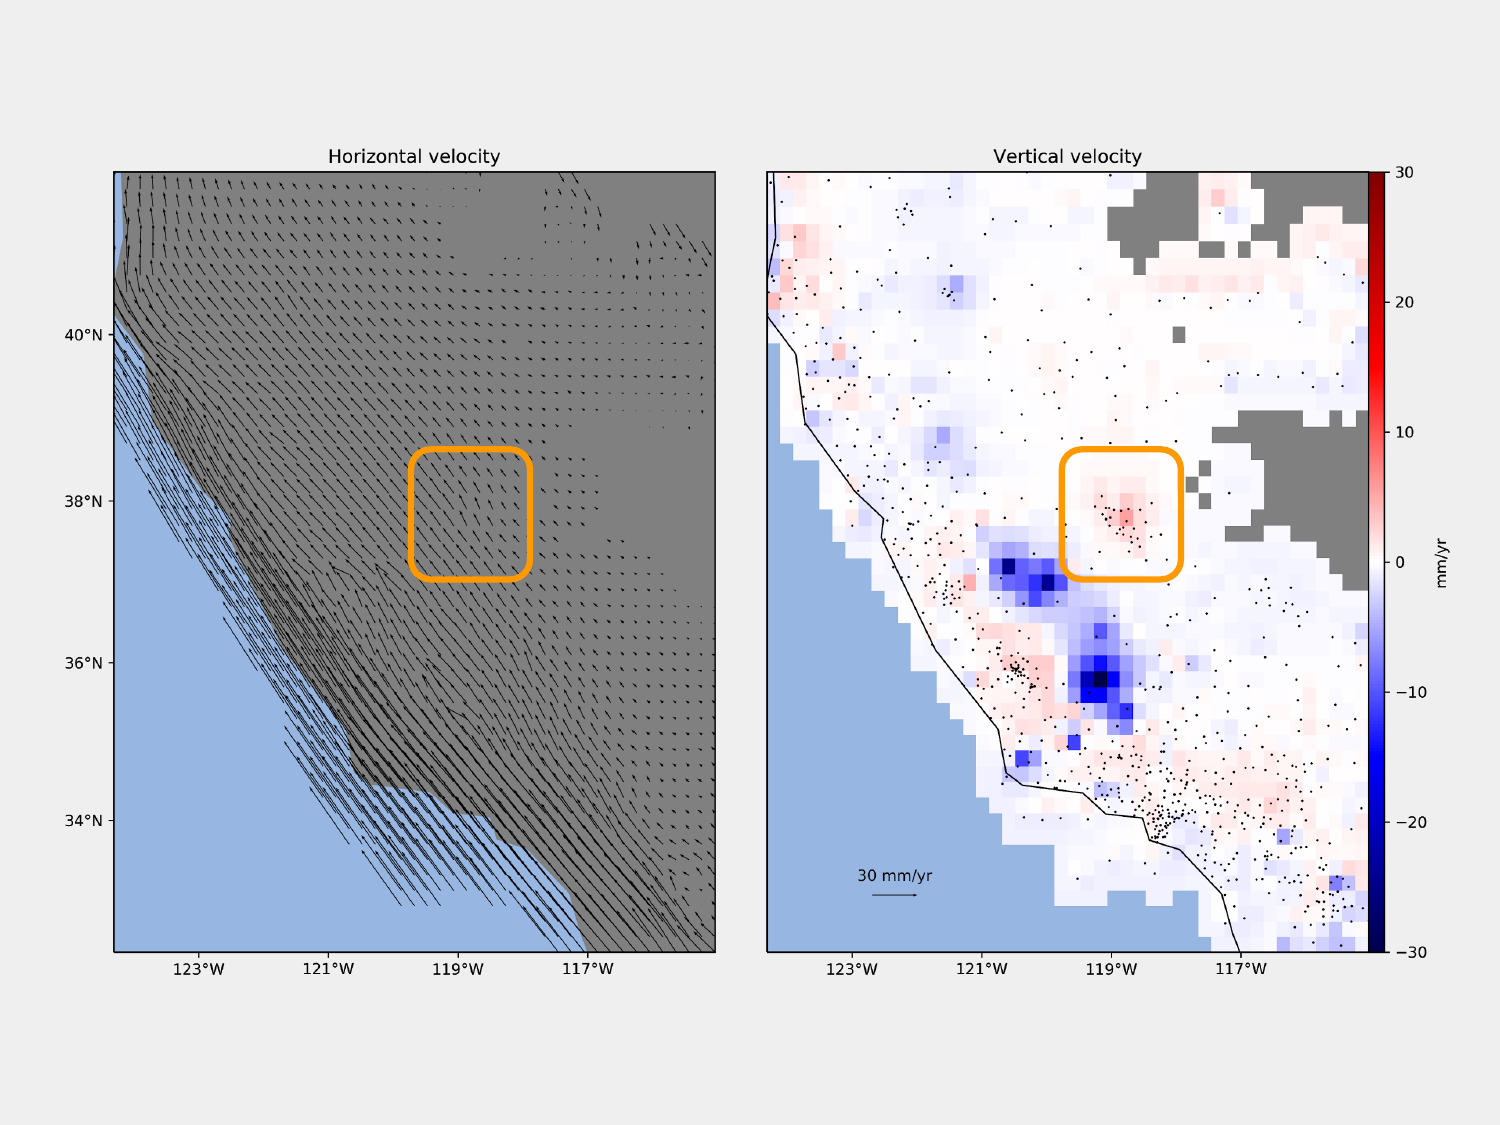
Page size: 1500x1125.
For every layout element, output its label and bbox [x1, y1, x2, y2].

picture [24, 147, 1475, 978]
